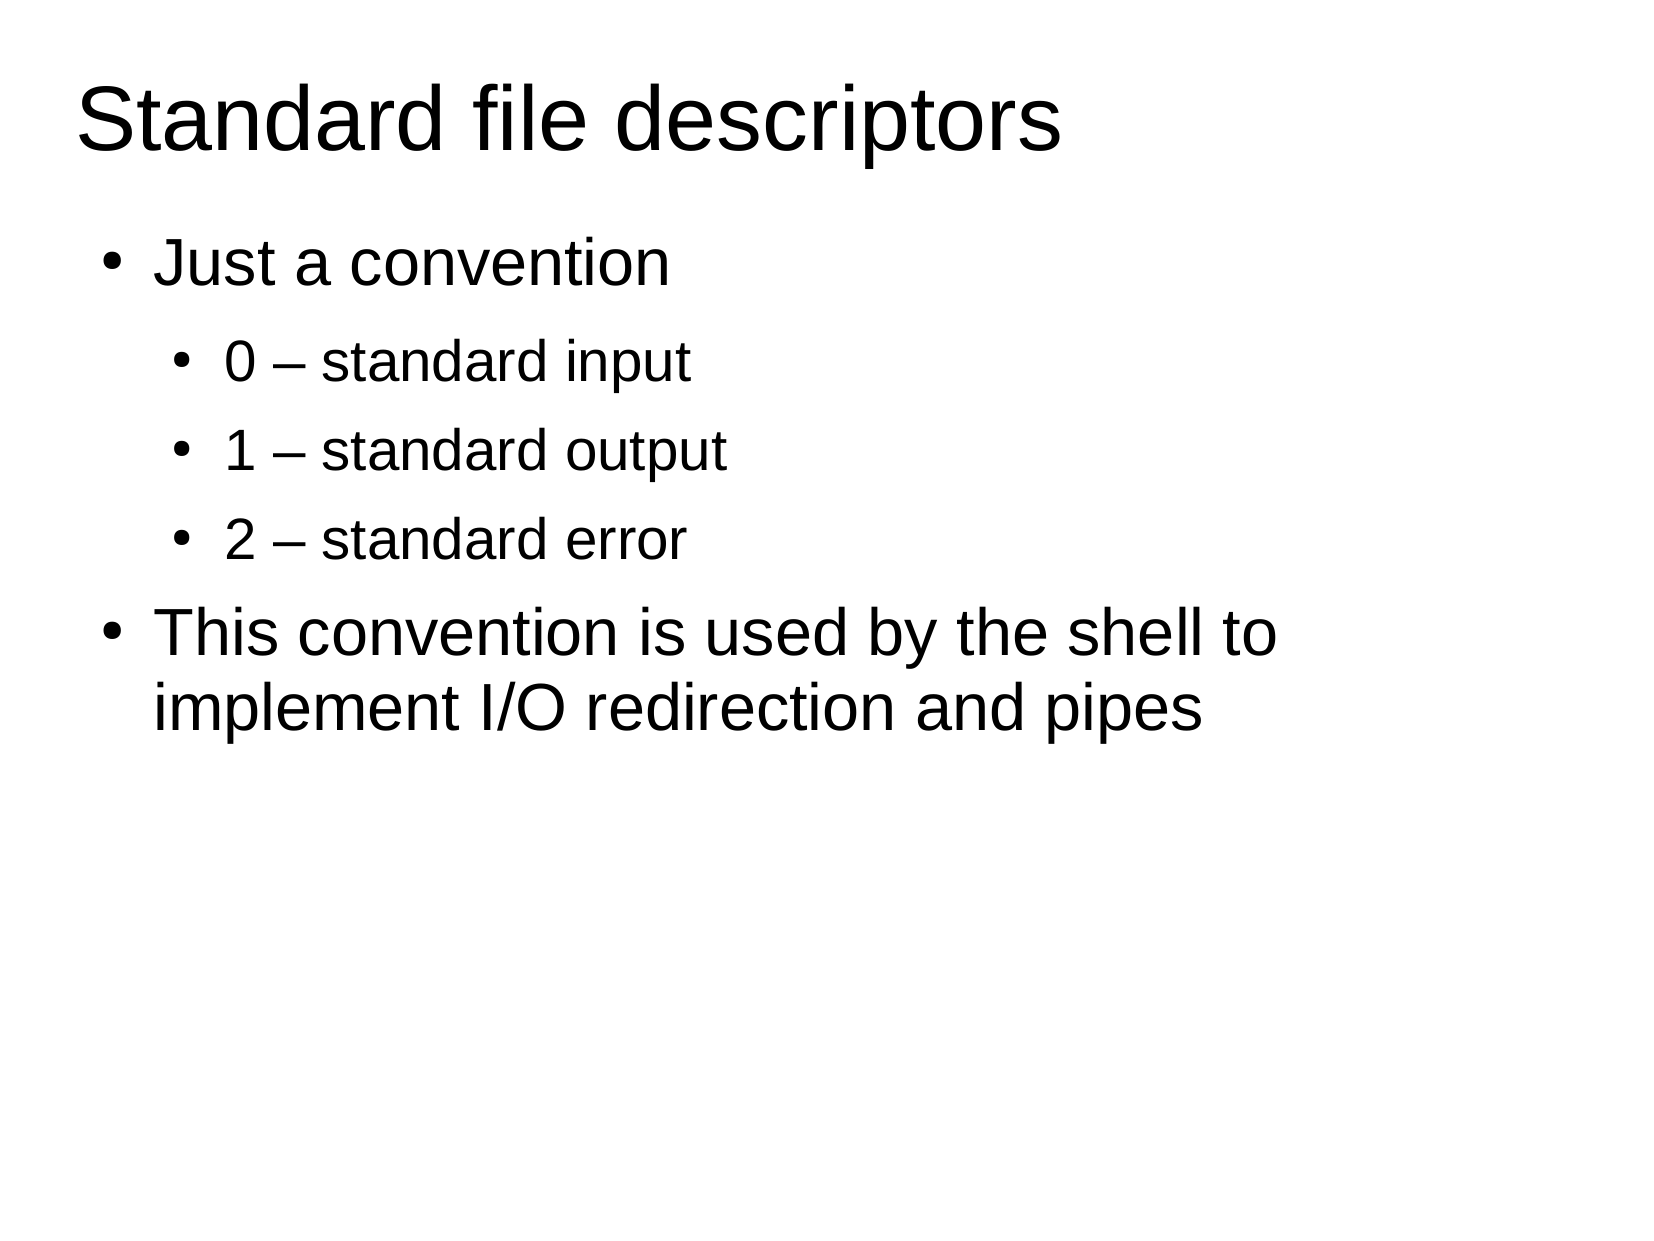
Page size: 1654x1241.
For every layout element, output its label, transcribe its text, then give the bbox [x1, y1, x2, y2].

title Standard file descriptors [75, 49, 1538, 188]
list Just a convention 0 – standard input 1 – standard output 2 – standard error This convention is used by the shell to implement I/O redirection and pipes [82, 225, 1571, 1163]
